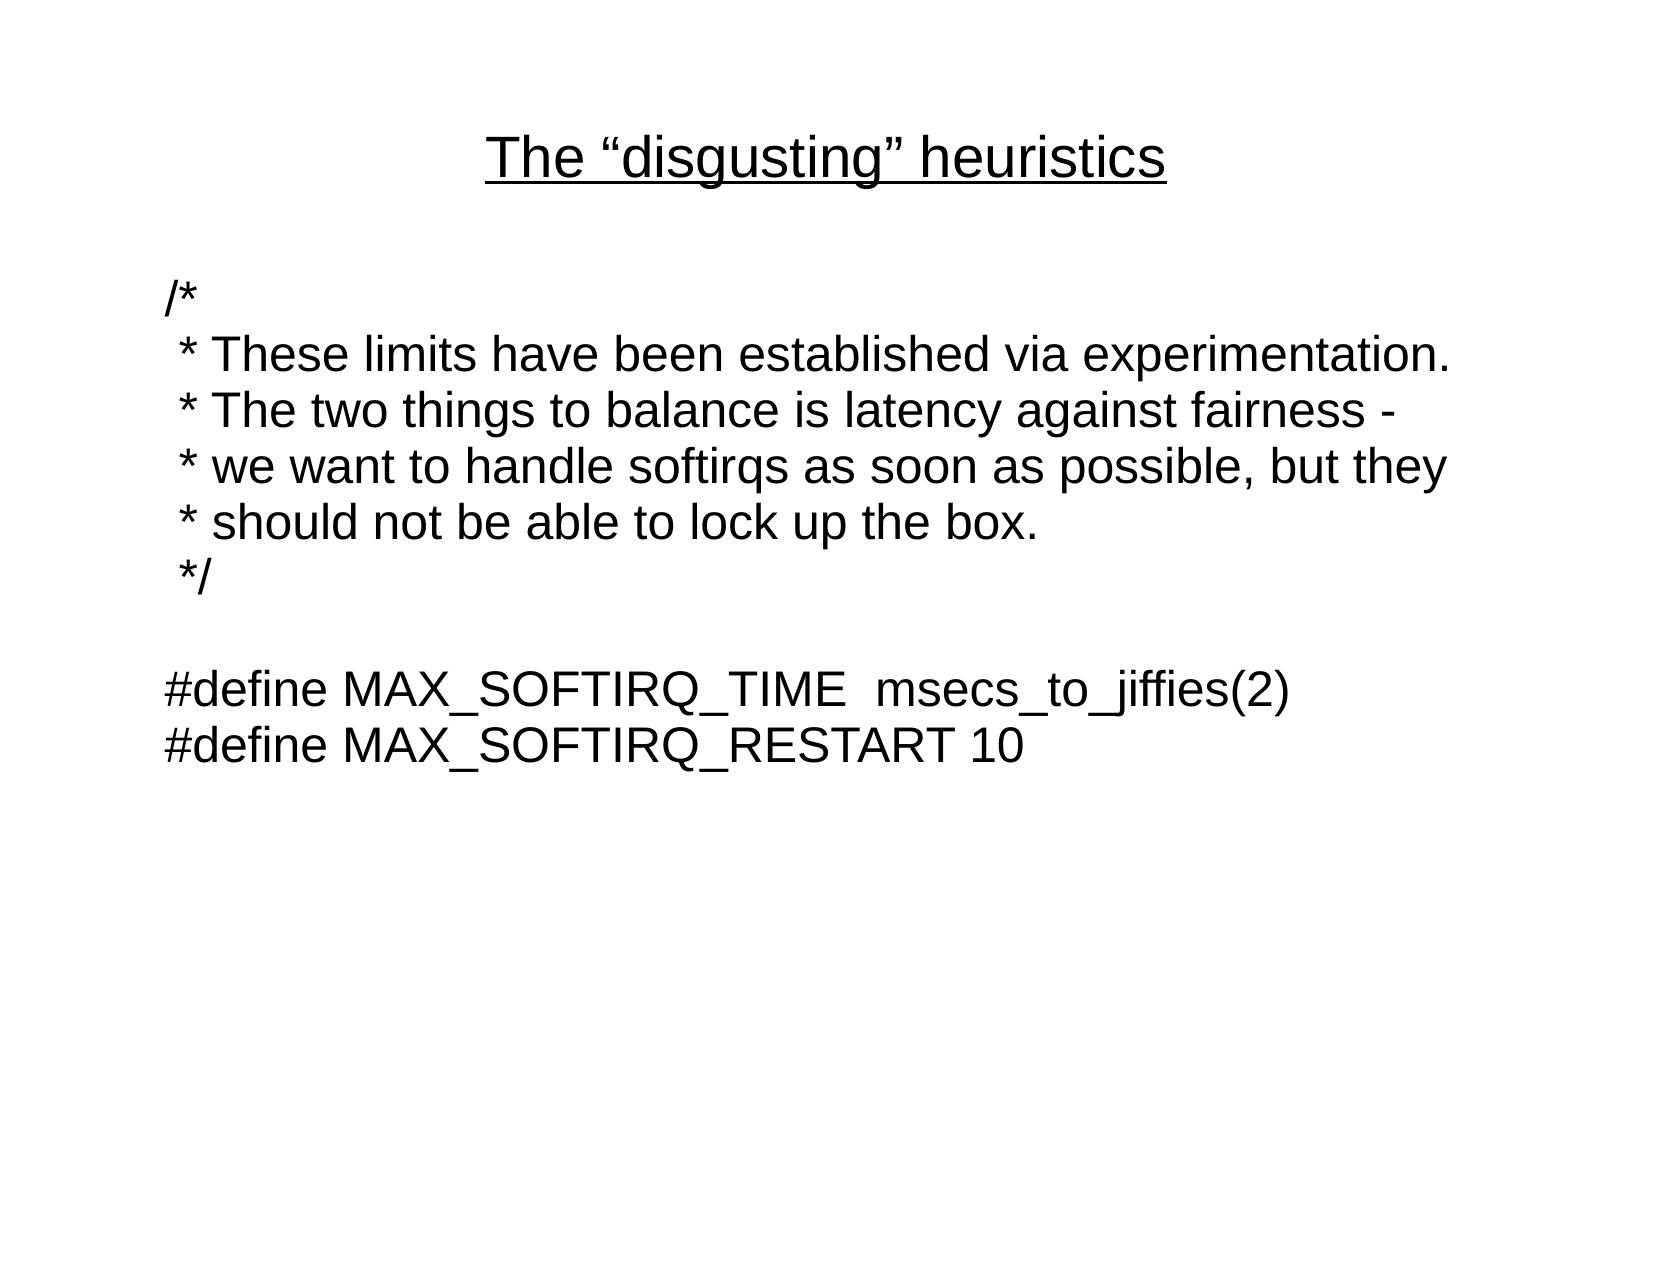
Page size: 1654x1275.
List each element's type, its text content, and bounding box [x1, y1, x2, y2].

title The “disgusting” heuristics [82, 50, 1571, 264]
text_box /* * These limits have been established via experimentation. * The two things to balance is latency against fairness - * we want to handle softirqs as soon as possible, but they * should not be able to lock up the box. */ #define MAX_SOFTIRQ_TIME msecs_to_jiffies(2) #define MAX_SOFTIRQ_RESTART 10 [149, 263, 1500, 1049]
